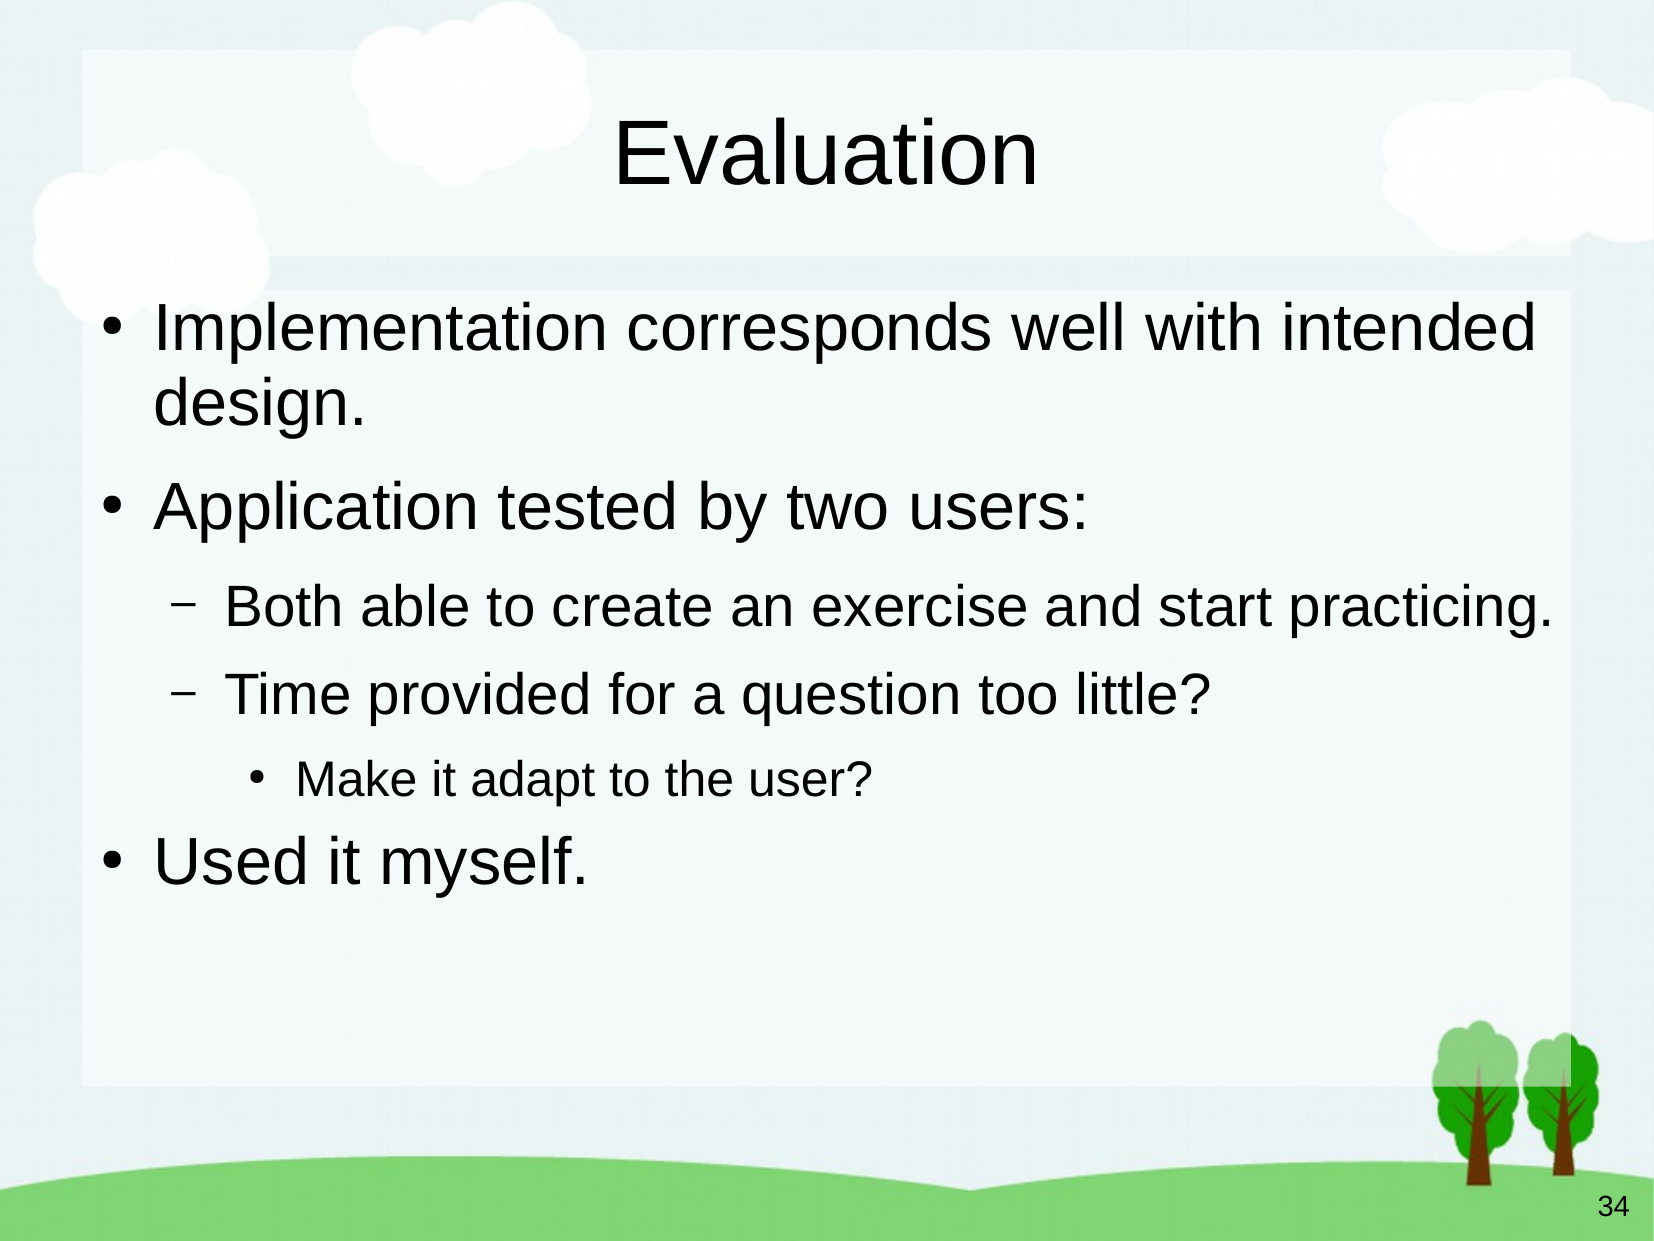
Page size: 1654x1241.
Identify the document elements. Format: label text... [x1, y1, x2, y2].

title Evaluation [82, 49, 1571, 257]
list Implementation corresponds well with intended design. Application tested by two users: Both able to create an exercise and start practicing. Time provided for a question too little? Make it adapt to the user? Used it myself. [82, 290, 1571, 1087]
picture [0, 0, 1654, 1241]
